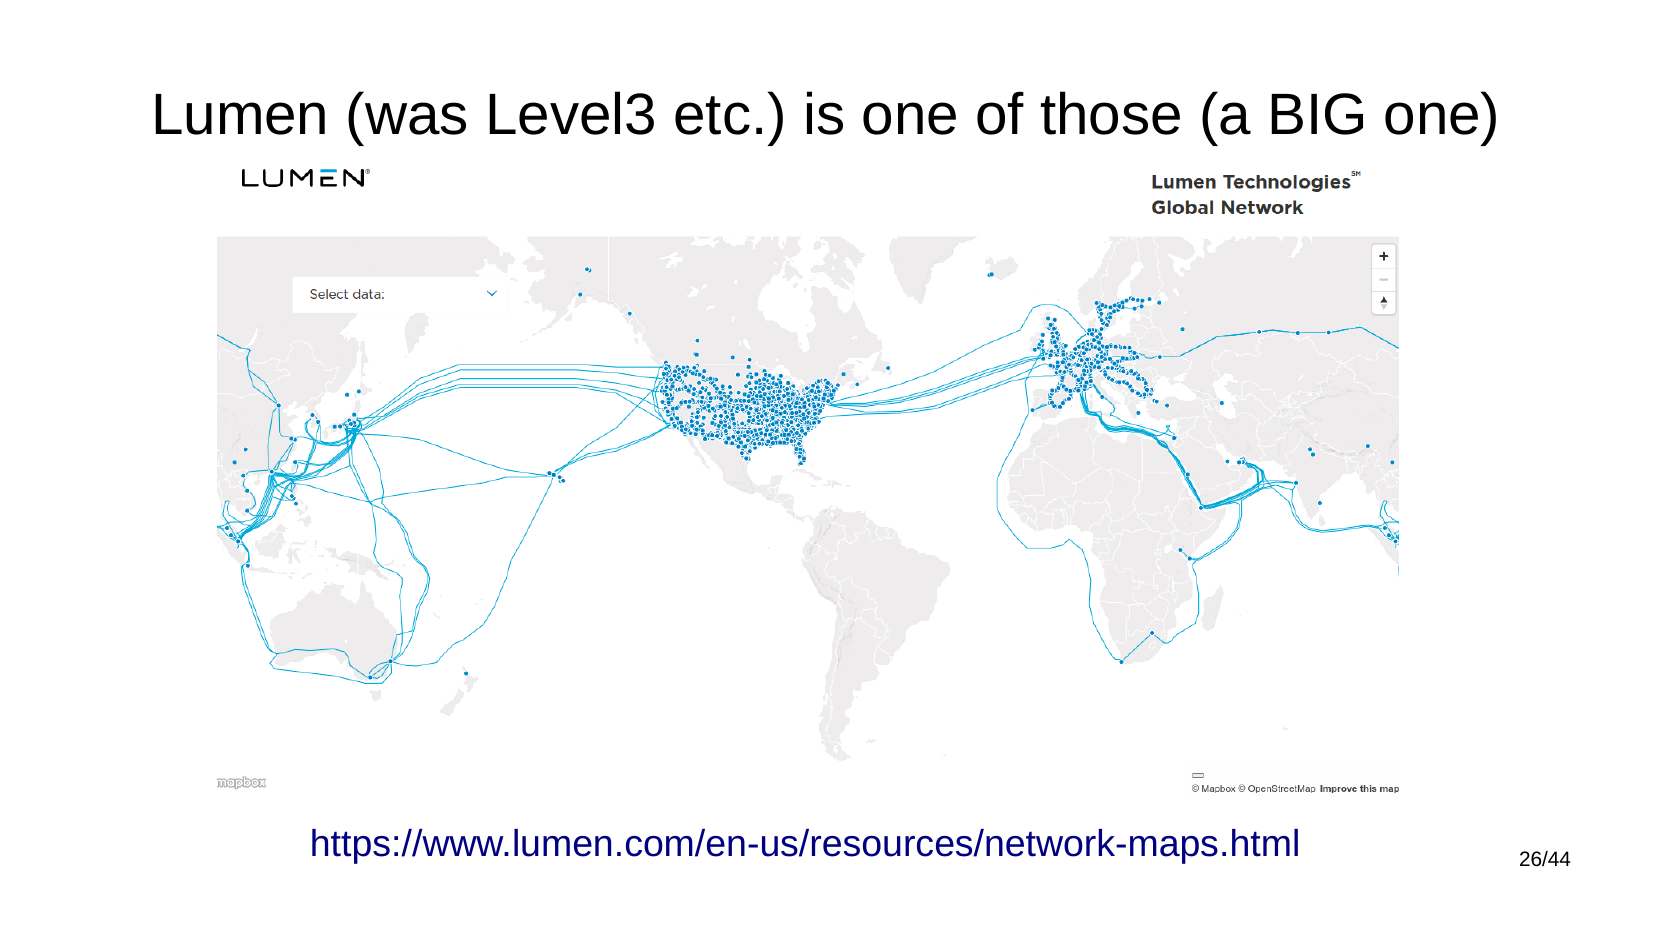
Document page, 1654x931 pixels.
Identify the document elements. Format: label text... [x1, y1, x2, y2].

text_box https://www.lumen.com/en-us/resources/network-maps.html [295, 814, 1342, 914]
picture [217, 157, 1399, 808]
title Lumen (was Level3 etc.) is one of those (a BIG one) [82, 37, 1571, 193]
